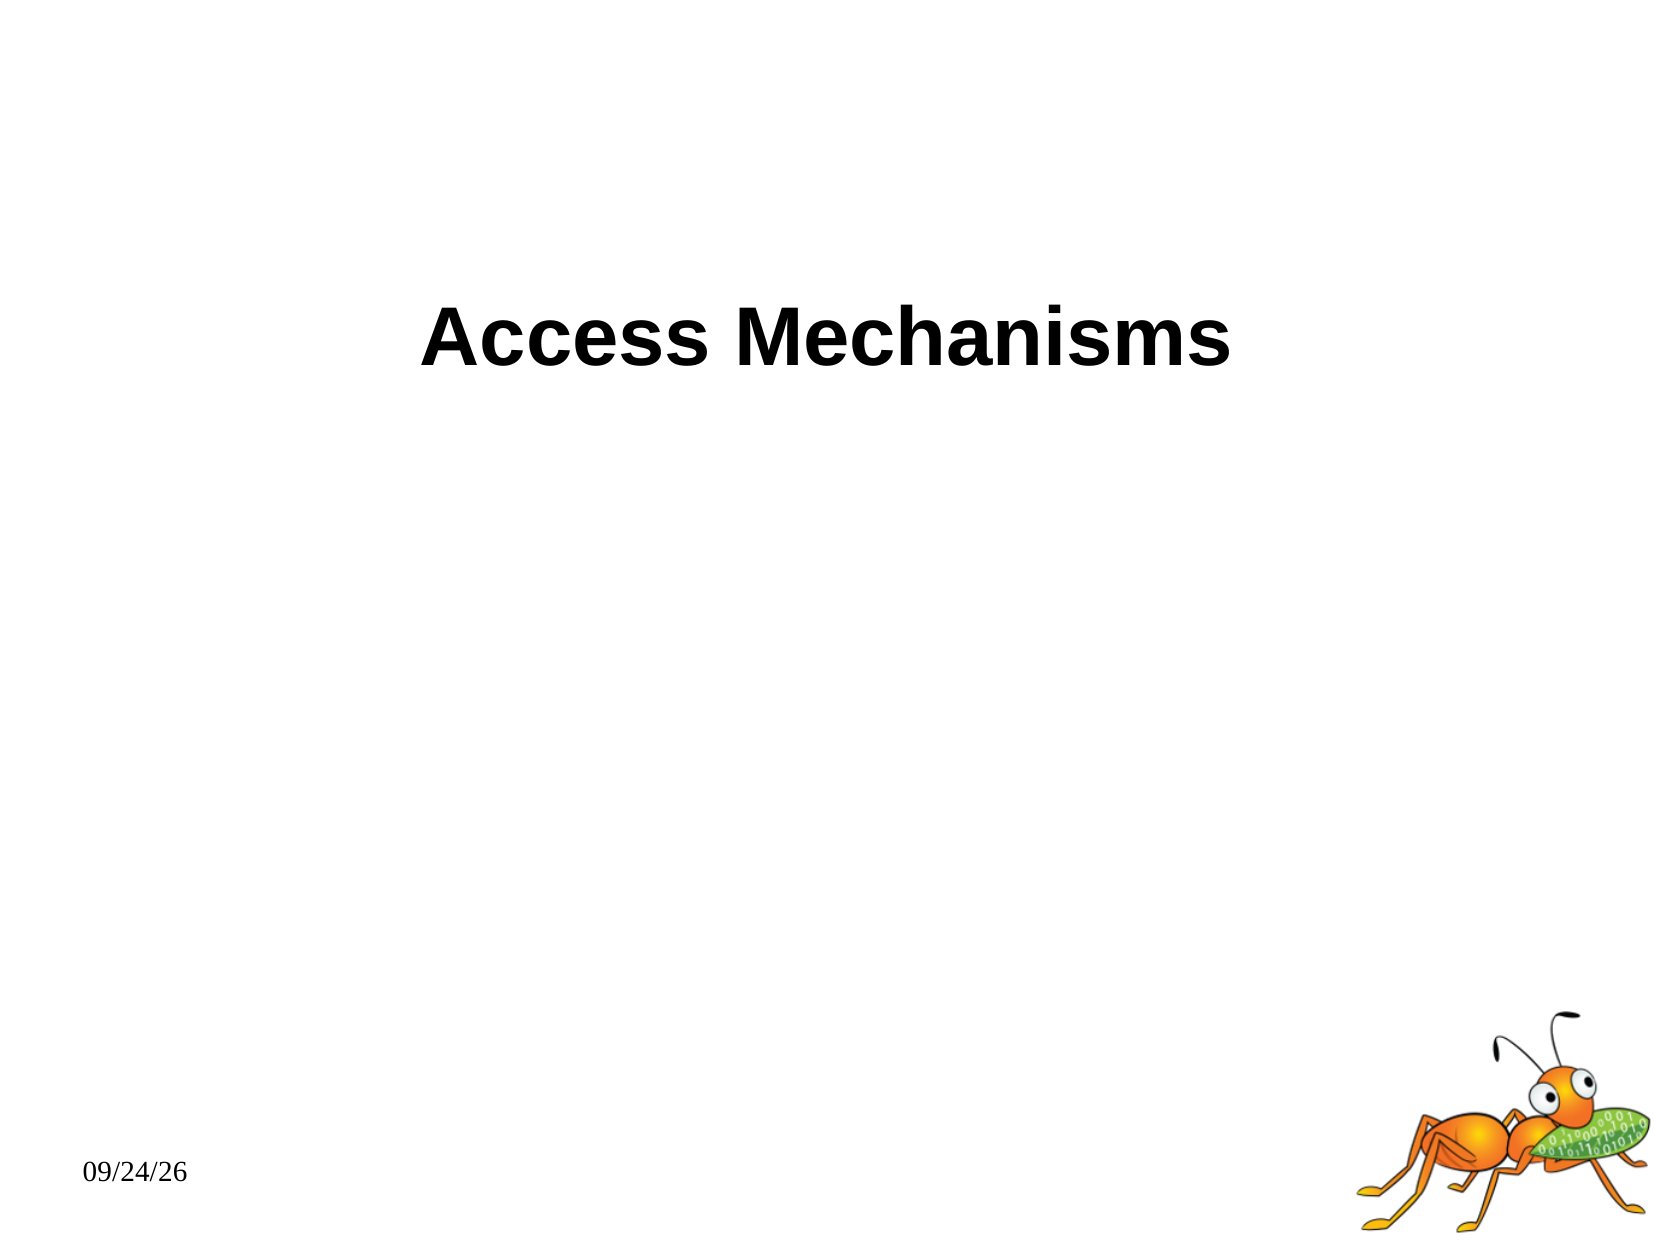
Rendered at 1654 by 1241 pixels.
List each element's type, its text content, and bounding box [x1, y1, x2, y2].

picture [1353, 1009, 1654, 1235]
list Access Mechanisms [82, 290, 1571, 1010]
